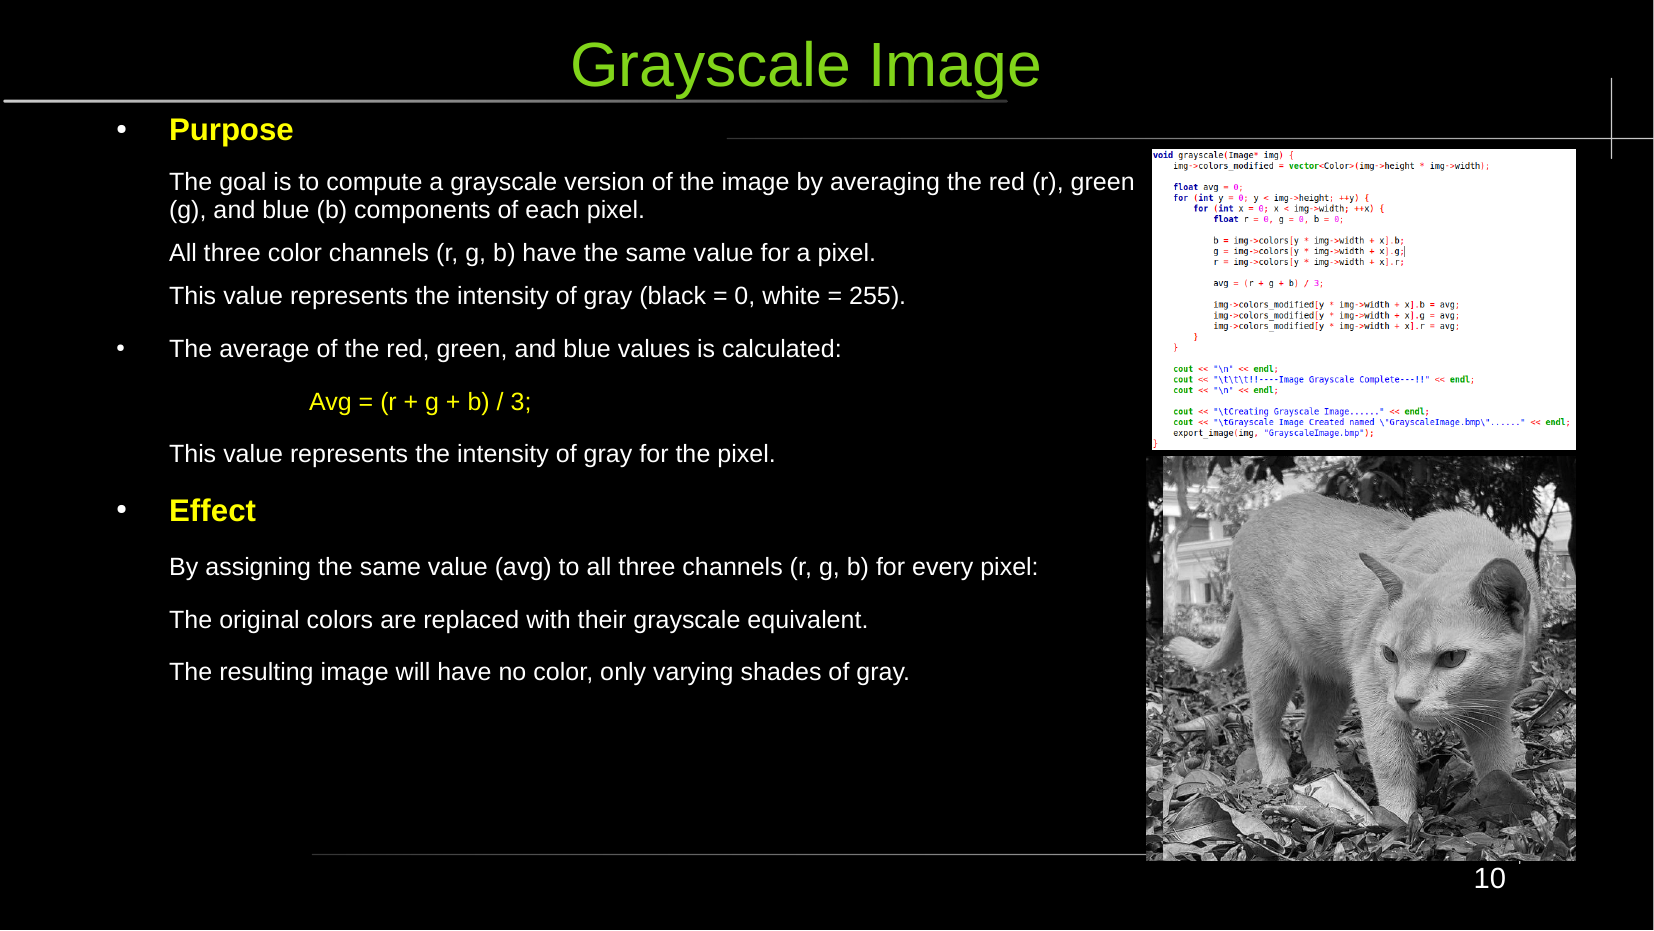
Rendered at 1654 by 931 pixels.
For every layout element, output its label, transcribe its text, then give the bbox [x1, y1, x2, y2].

title Grayscale Image [23, 11, 1589, 119]
picture [1146, 456, 1576, 861]
list Purpose The goal is to compute a grayscale version of the image by averaging the red (r), green (g), and blue (b) components of each pixel. All three color channels (r, g, b) have the same value for a pixel. This value represents the intensity of gray (black = 0, white = 255). The average of the red, green, and blue values is calculated: Avg = (r + g + b) / 3; This value represents the intensity of gray for the pixel. Effect By assigning the same value (avg) to all three channels (r, g, b) for every pixel: The original colors are replaced with their grayscale equivalent. The resulting image will have no color, only varying shades of gray. [98, 112, 1163, 826]
picture [1152, 149, 1576, 451]
